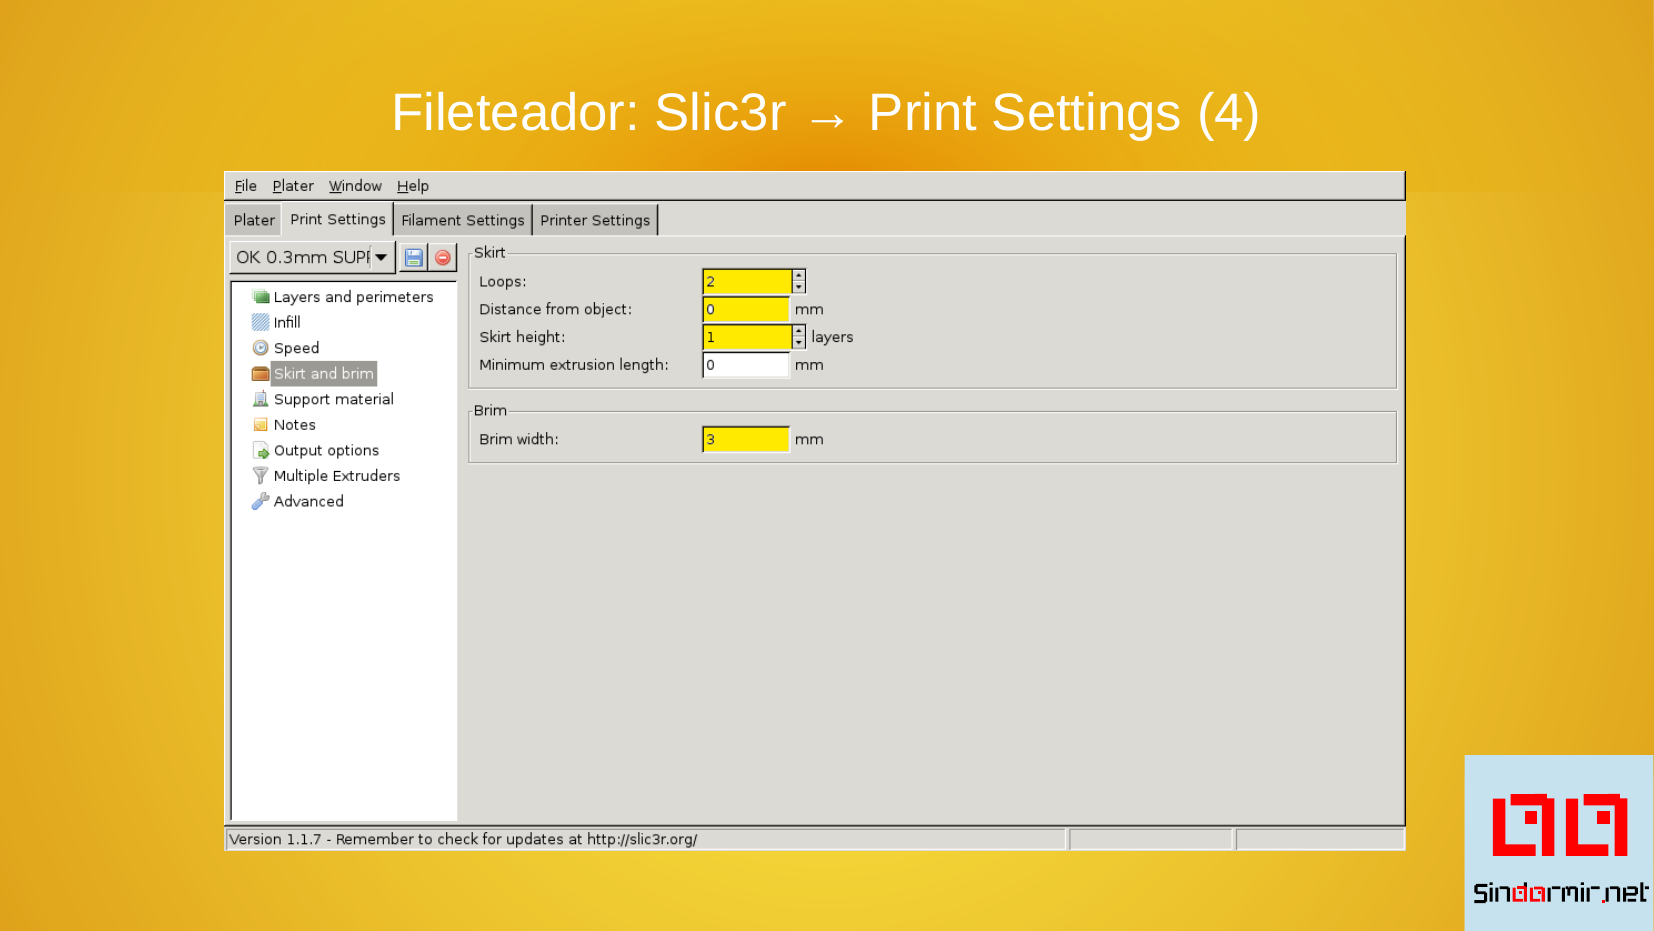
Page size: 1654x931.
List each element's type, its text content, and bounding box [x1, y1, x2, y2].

picture [1464, 755, 1654, 931]
title Fileteador: Slic3r → Print Settings (4) [82, 35, 1571, 189]
picture [224, 171, 1406, 851]
